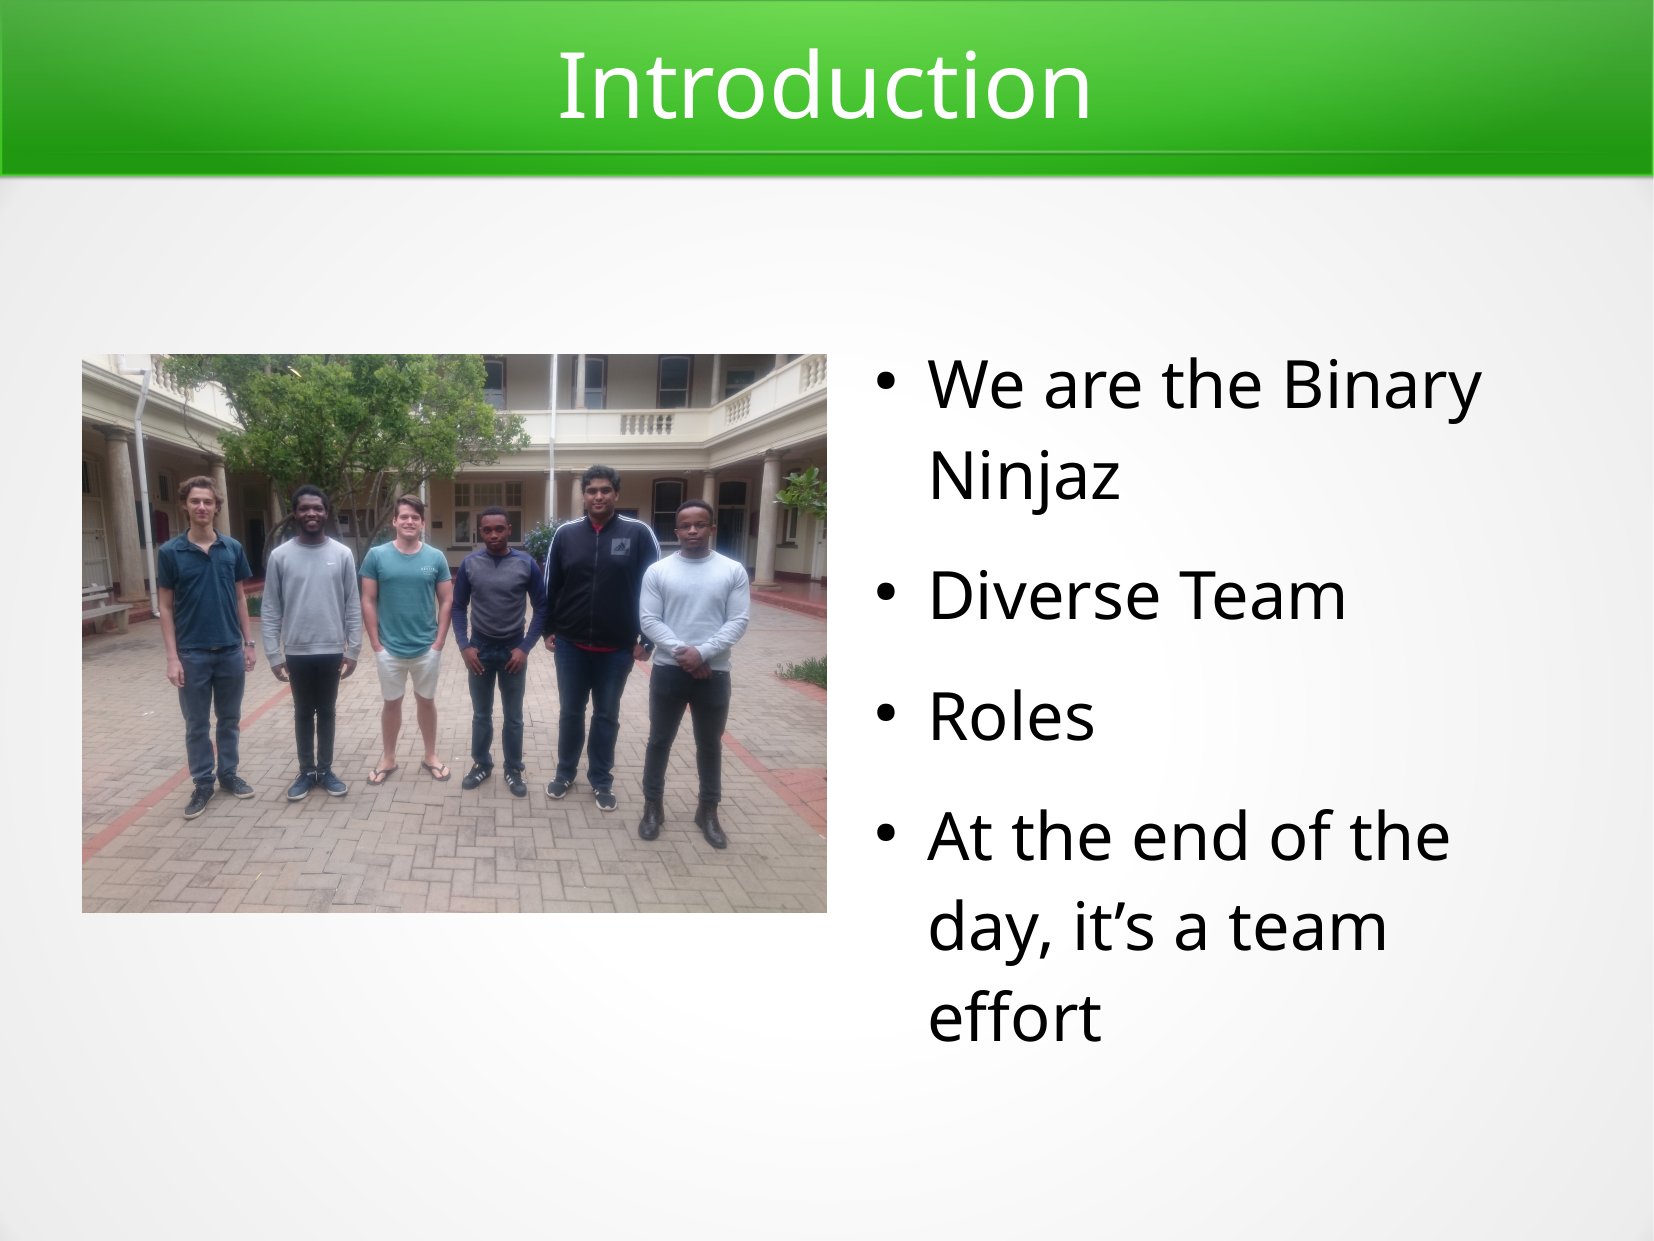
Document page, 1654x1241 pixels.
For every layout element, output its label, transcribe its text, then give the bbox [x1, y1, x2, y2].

picture [0, 0, 1654, 1241]
list We are the Binary Ninjaz Diverse Team Roles At the end of the day, it’s a team effort [856, 337, 1583, 1158]
title Introduction [82, 11, 1571, 154]
